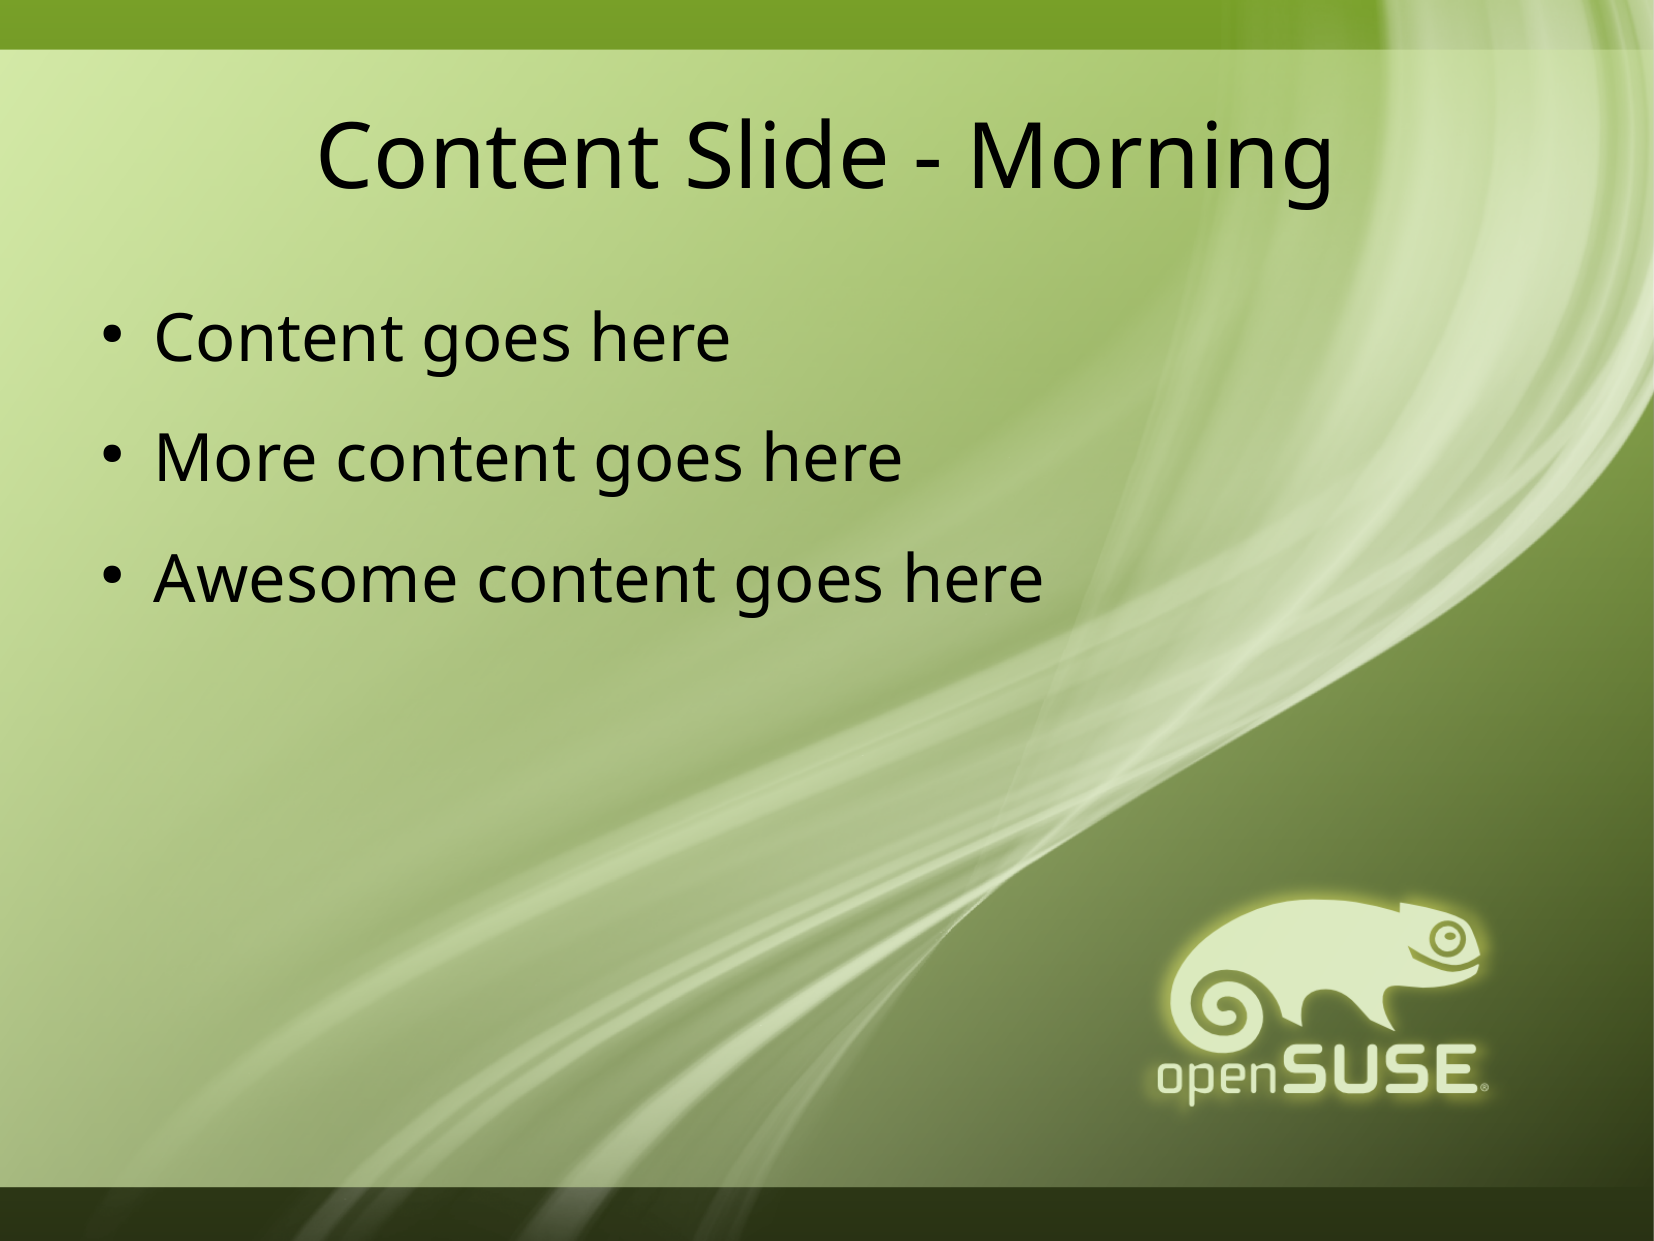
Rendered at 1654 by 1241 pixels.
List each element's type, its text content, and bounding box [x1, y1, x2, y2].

picture [0, 0, 1654, 1241]
list Content goes here More content goes here Awesome content goes here [82, 290, 1571, 1109]
title Content Slide - Morning [82, 49, 1571, 257]
